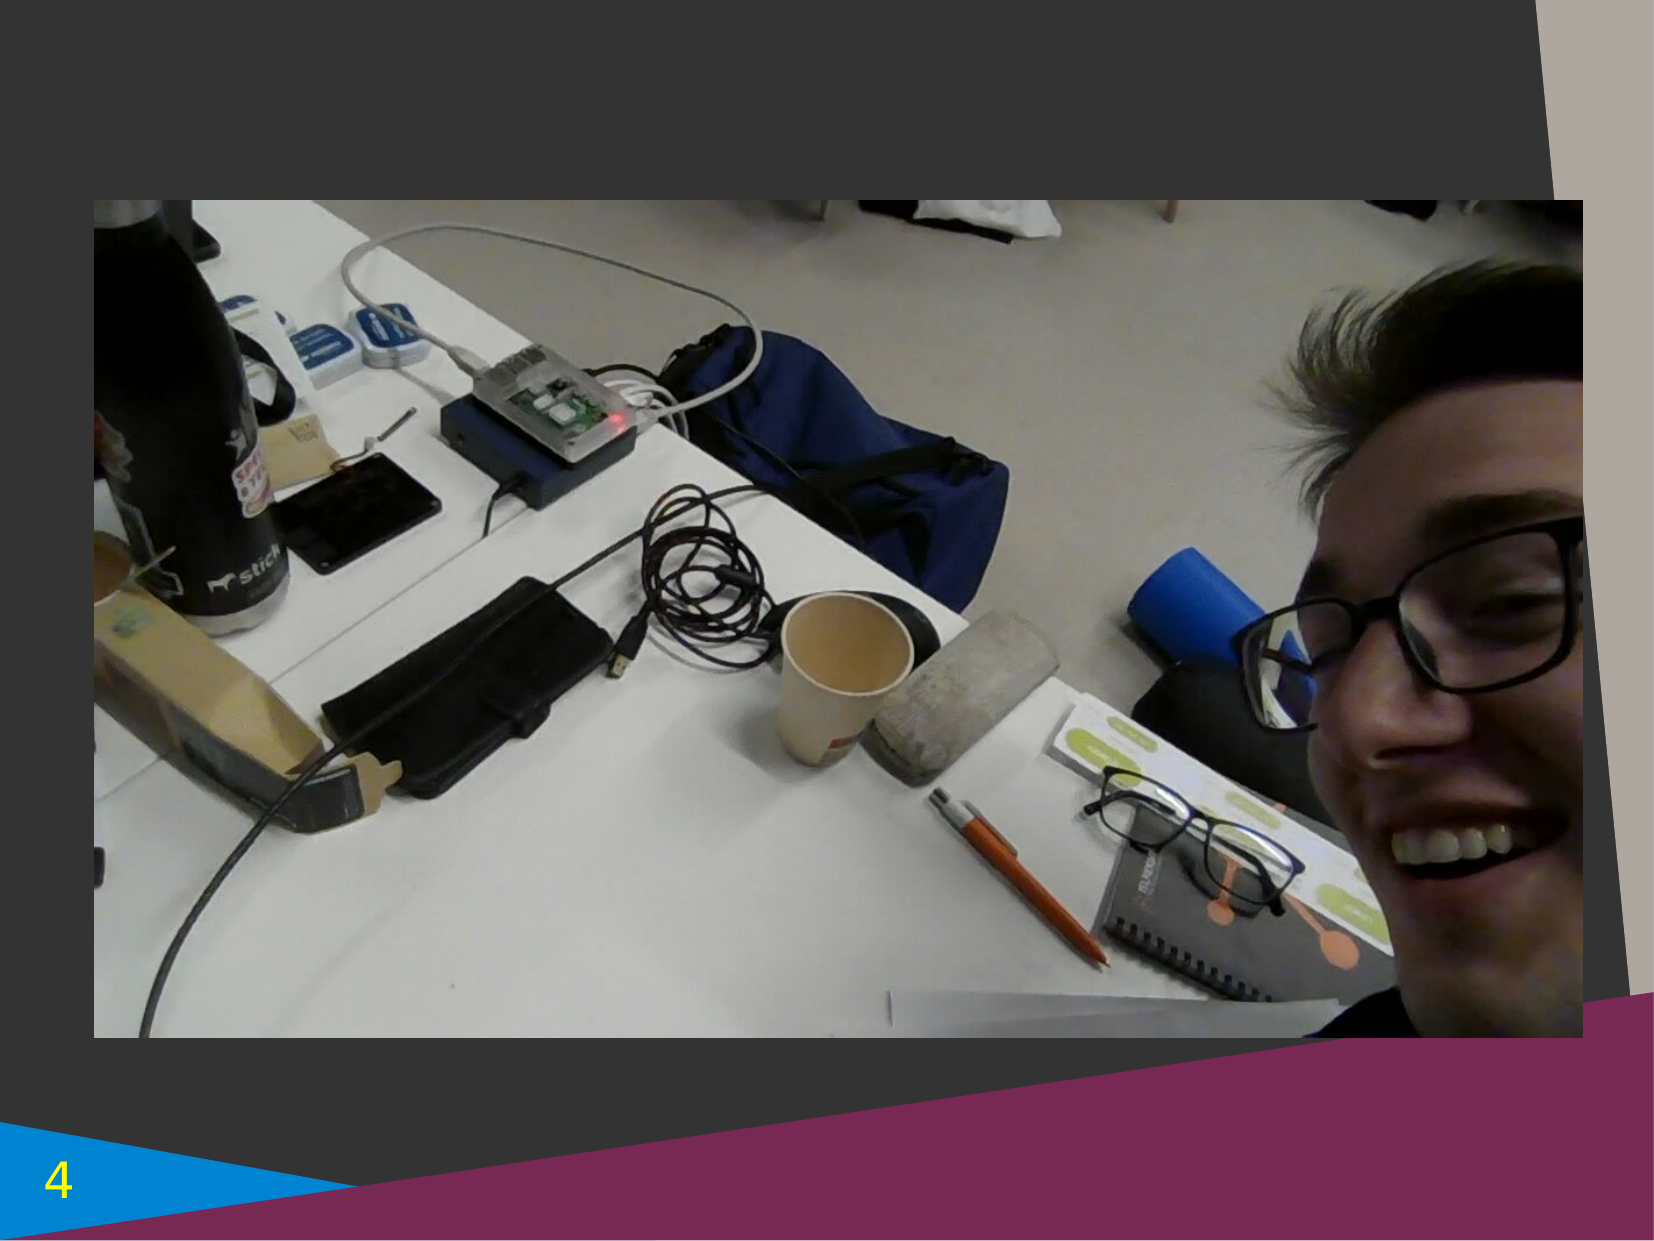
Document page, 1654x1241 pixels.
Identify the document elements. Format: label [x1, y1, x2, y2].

picture [94, 200, 1583, 1038]
